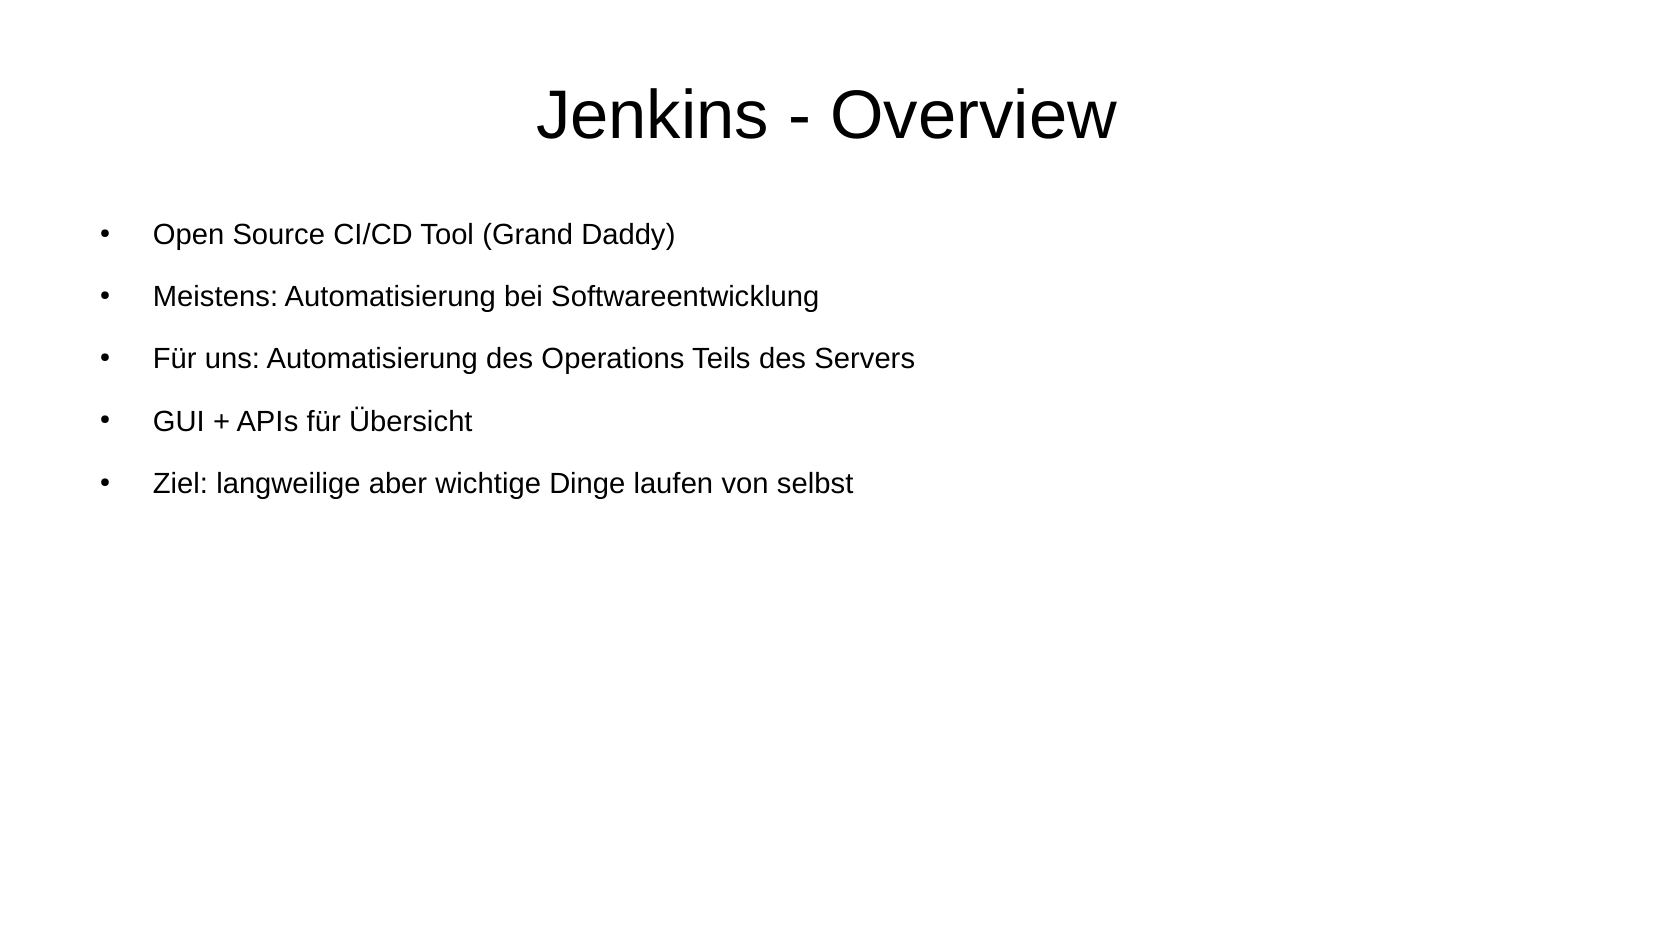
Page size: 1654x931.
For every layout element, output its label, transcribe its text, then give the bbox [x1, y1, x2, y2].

list Open Source CI/CD Tool (Grand Daddy) Meistens: Automatisierung bei Softwareentwicklung Für uns: Automatisierung des Operations Teils des Servers GUI + APIs für Übersicht Ziel: langweilige aber wichtige Dinge laufen von selbst [82, 217, 1571, 886]
title Jenkins - Overview [82, 37, 1571, 193]
